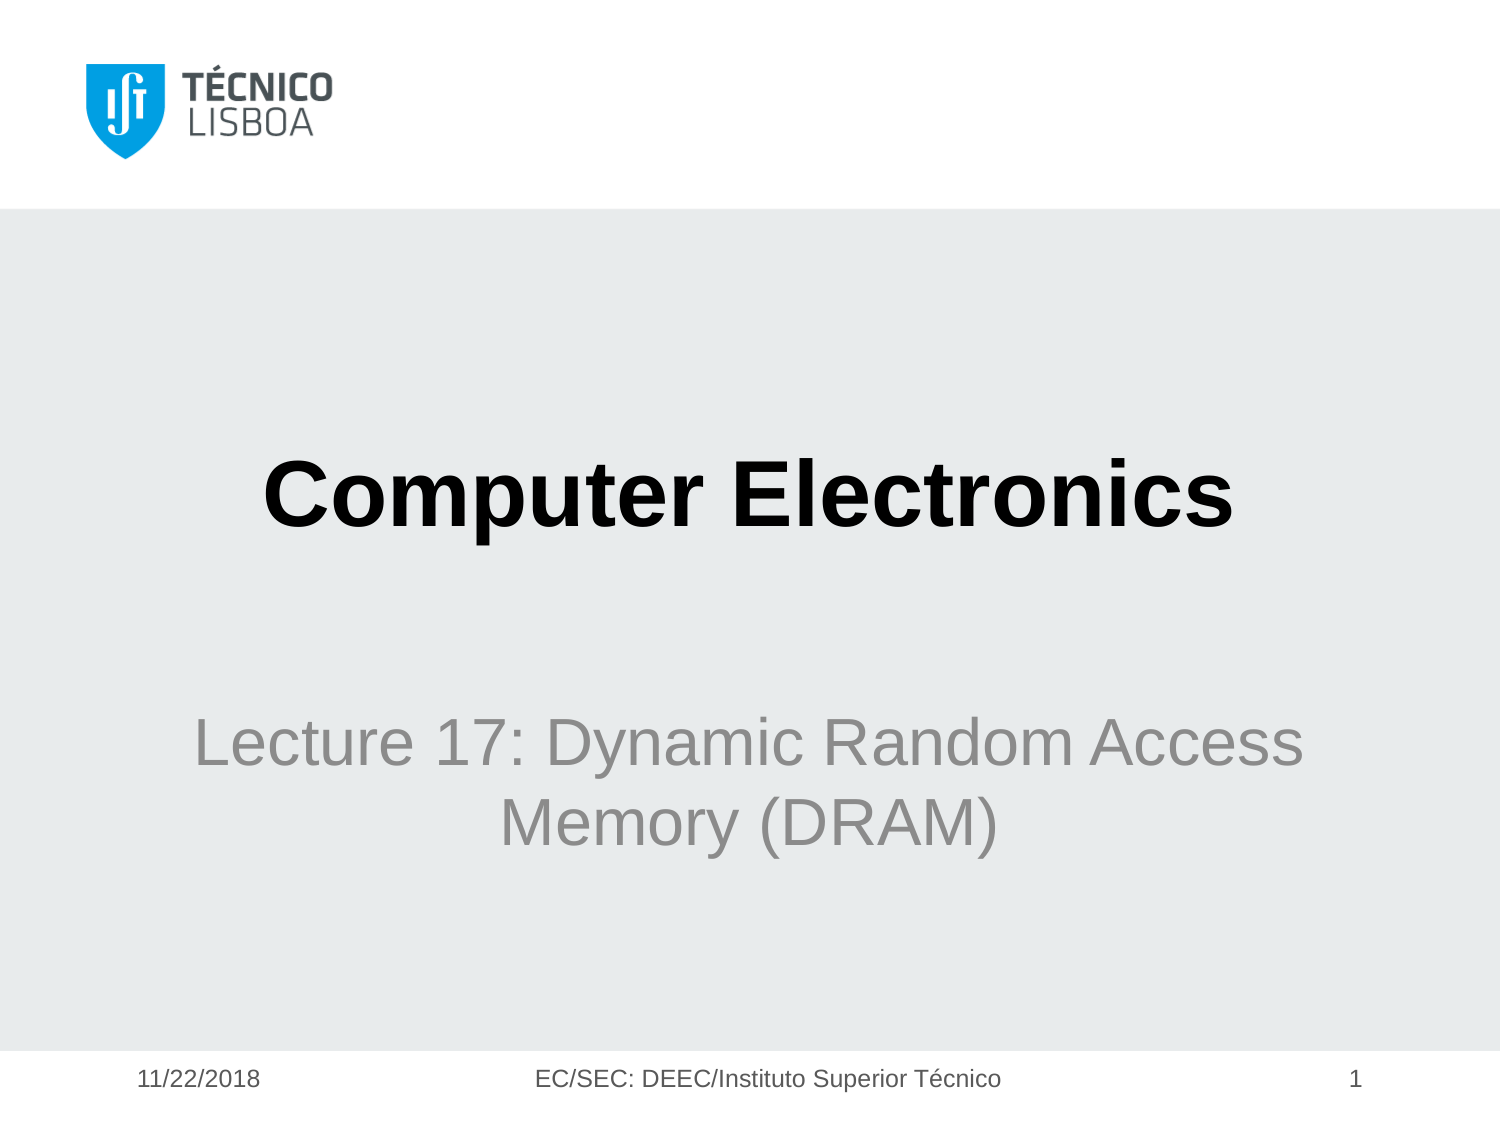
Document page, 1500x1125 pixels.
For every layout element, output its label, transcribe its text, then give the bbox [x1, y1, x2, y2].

picture [0, 0, 1500, 1125]
subtitle Lecture 17: Dynamic Random Access Memory (DRAM) [121, 691, 1378, 894]
title Computer Electronics [121, 322, 1378, 655]
footer EC/SEC: DEEC/Instituto Superior Técnico [512, 1052, 1032, 1103]
slide_number 11/22/2018 [121, 1052, 425, 1103]
slide_number <number> [1077, 1052, 1378, 1103]
